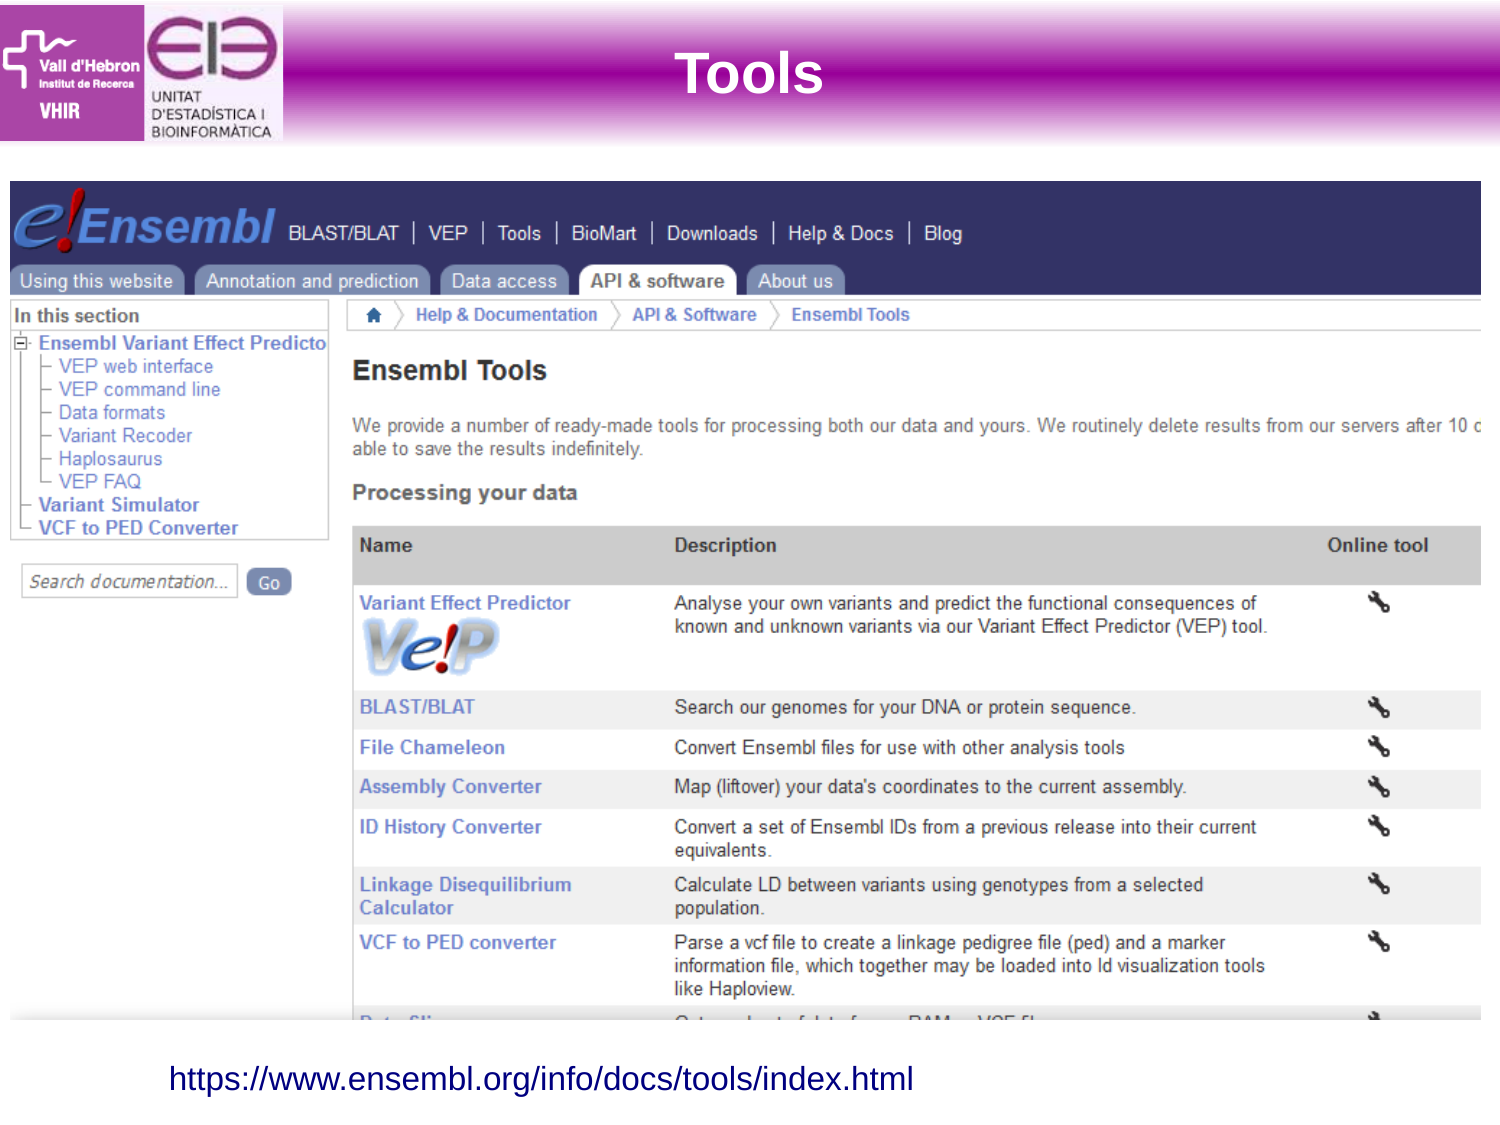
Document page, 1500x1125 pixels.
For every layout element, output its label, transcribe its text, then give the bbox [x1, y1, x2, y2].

picture [0, 5, 284, 141]
text_box Tools [0, 0, 1500, 148]
text_box https://www.ensembl.org/info/docs/tools/index.html [154, 1053, 1021, 1111]
picture [10, 181, 1481, 1021]
